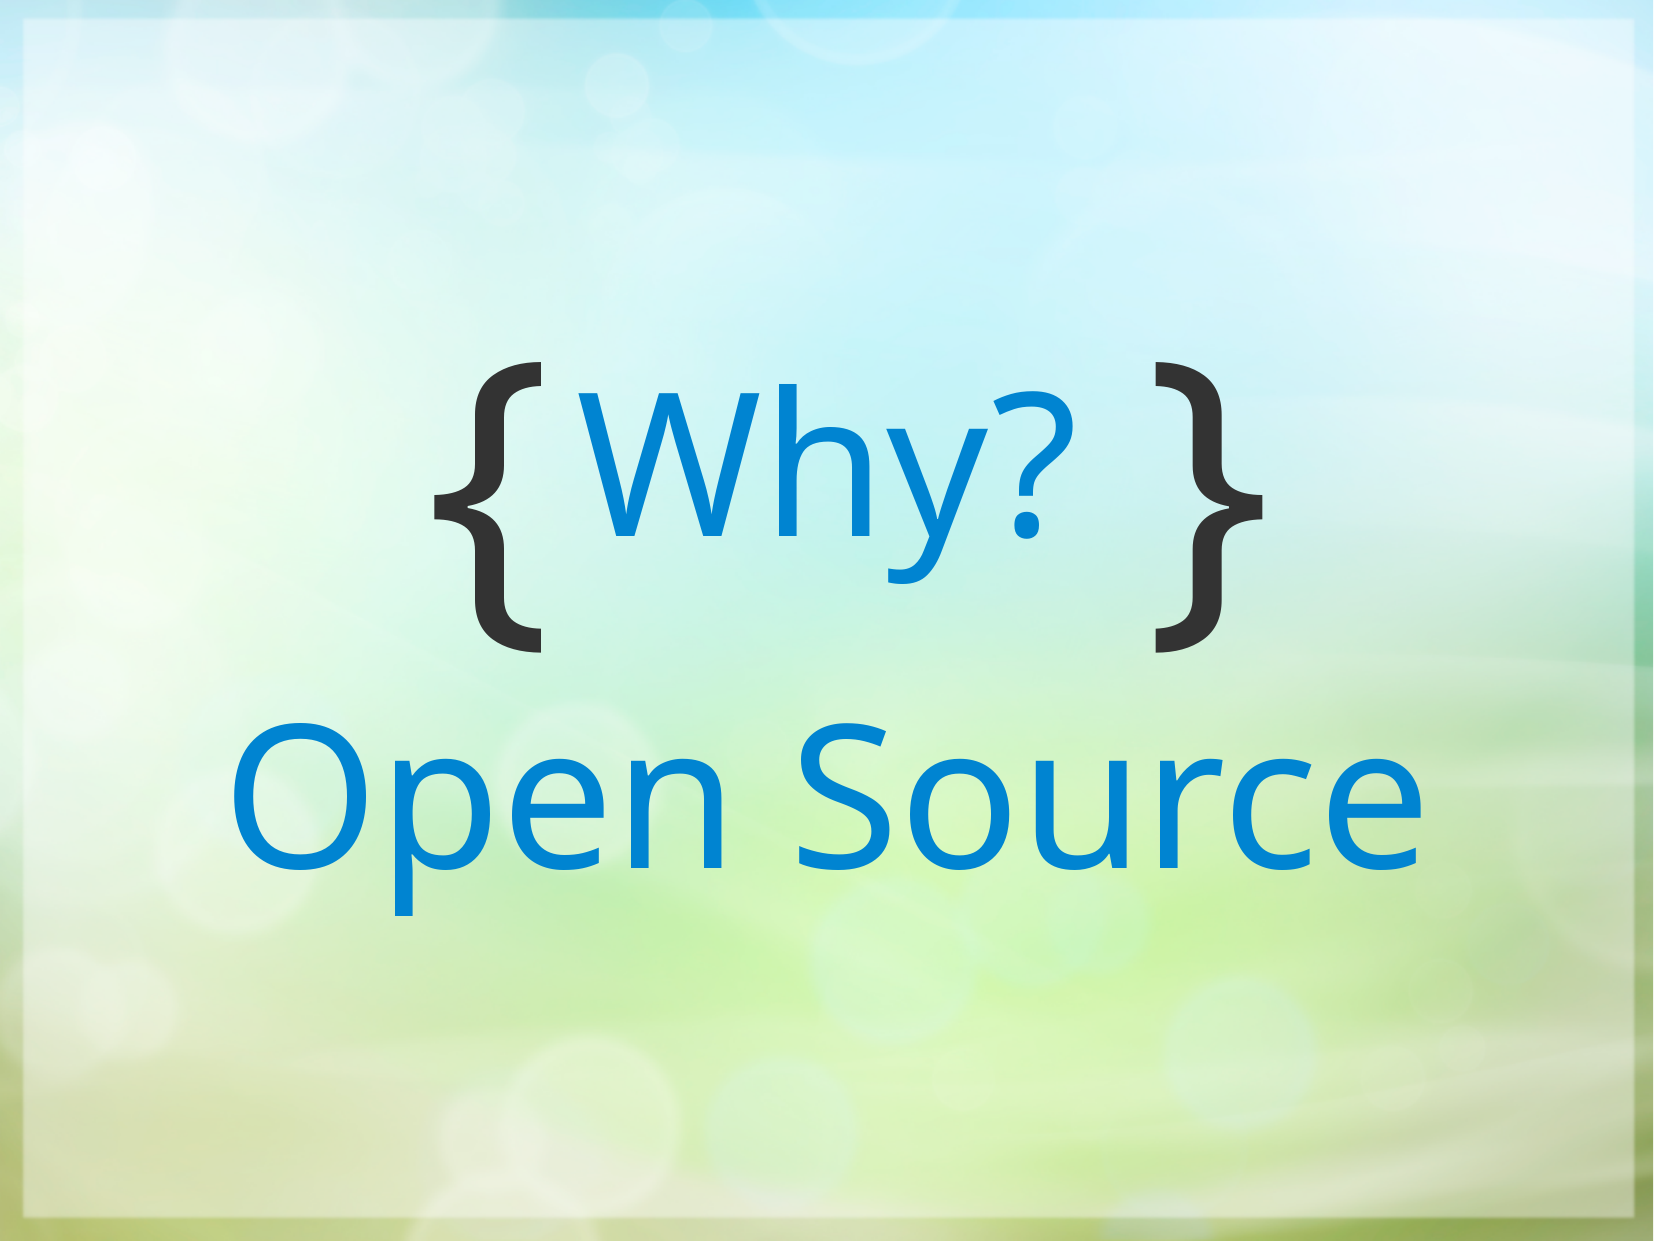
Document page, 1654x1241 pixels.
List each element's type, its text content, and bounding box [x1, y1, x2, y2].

text_box Why? [508, 278, 1145, 609]
text_box Open Source [125, 609, 1528, 973]
picture [0, 0, 1654, 1241]
text_box } [1145, 268, 1228, 609]
text_box { [425, 268, 508, 609]
